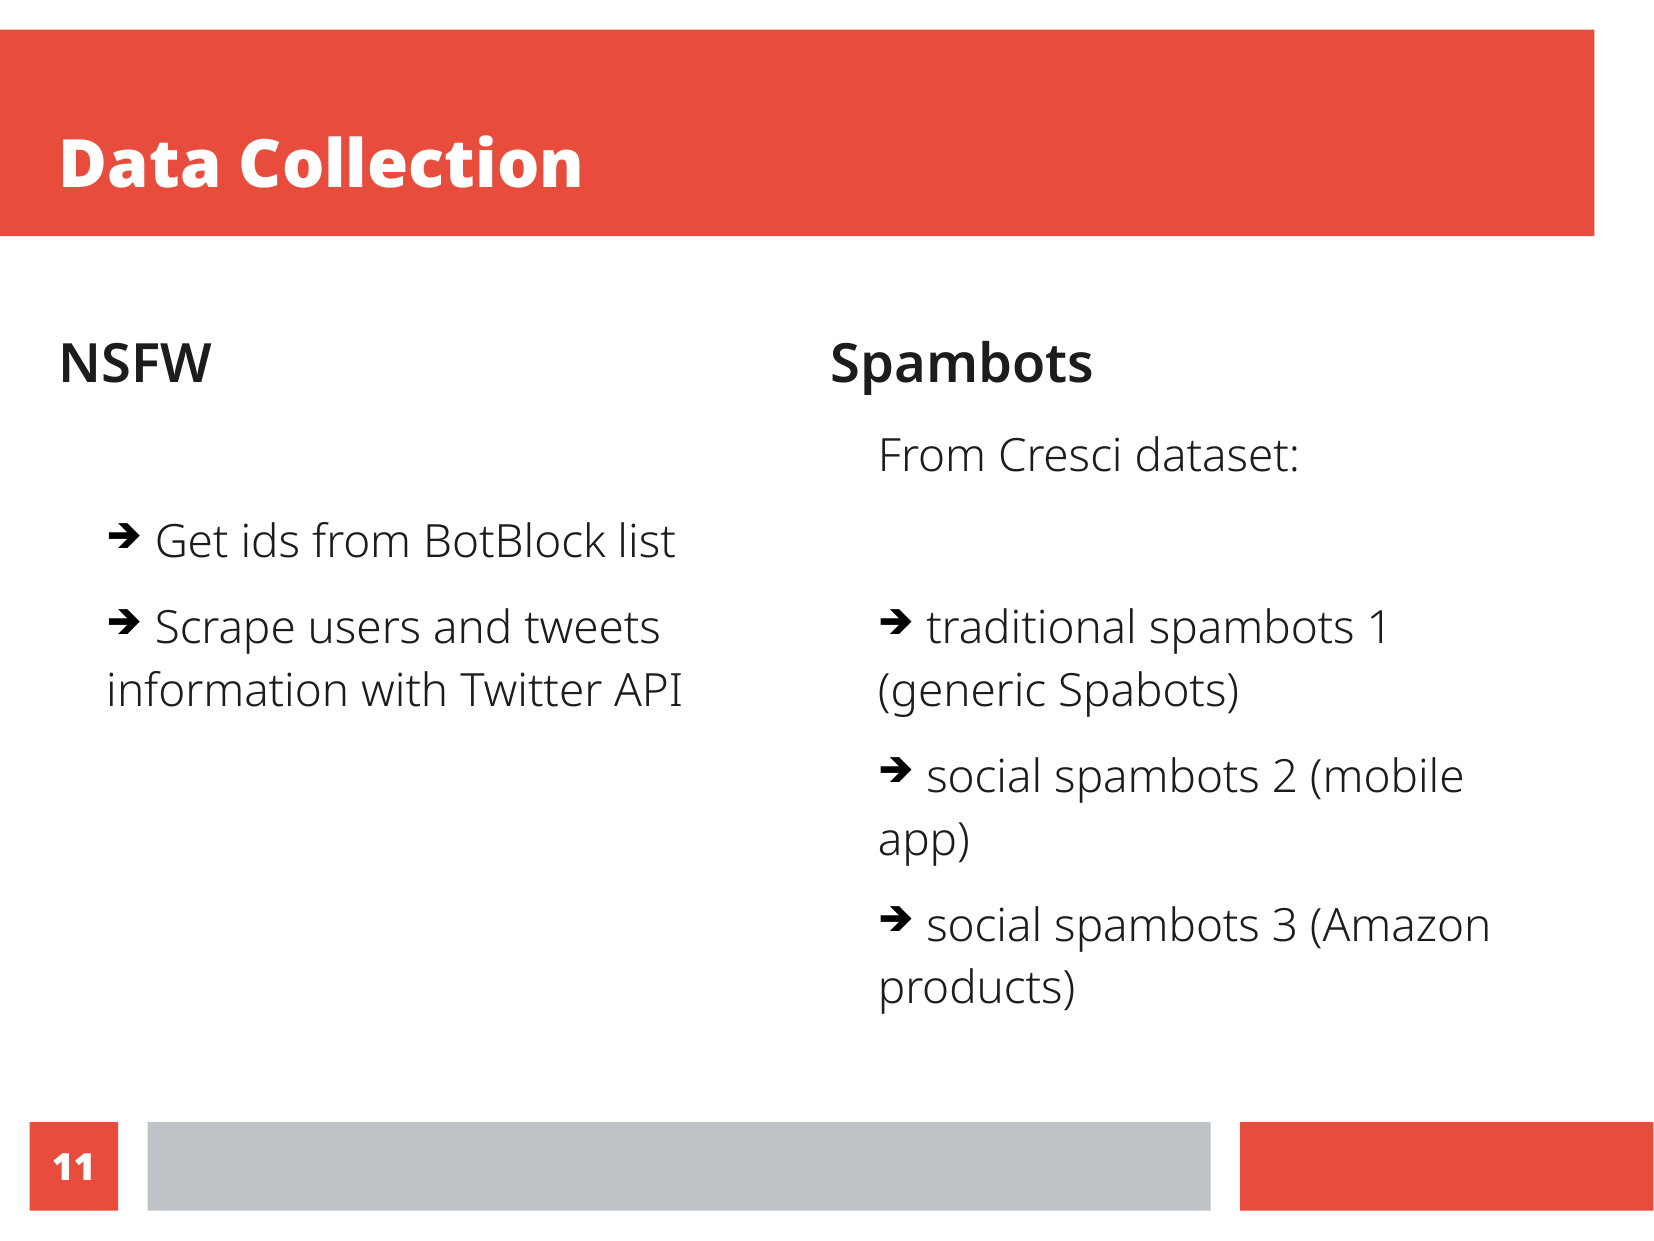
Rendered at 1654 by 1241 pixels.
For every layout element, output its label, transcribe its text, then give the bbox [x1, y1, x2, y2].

list Spambots From Cresci dataset: traditional spambots 1 (generic Spabots) social spambots 2 (mobile app) social spambots 3 (Amazon products) [830, 324, 1566, 1093]
list NSFW Get ids from BotBlock list Scrape users and tweets information with Twitter API [59, 324, 794, 1093]
title Data Collection [59, 59, 1595, 207]
